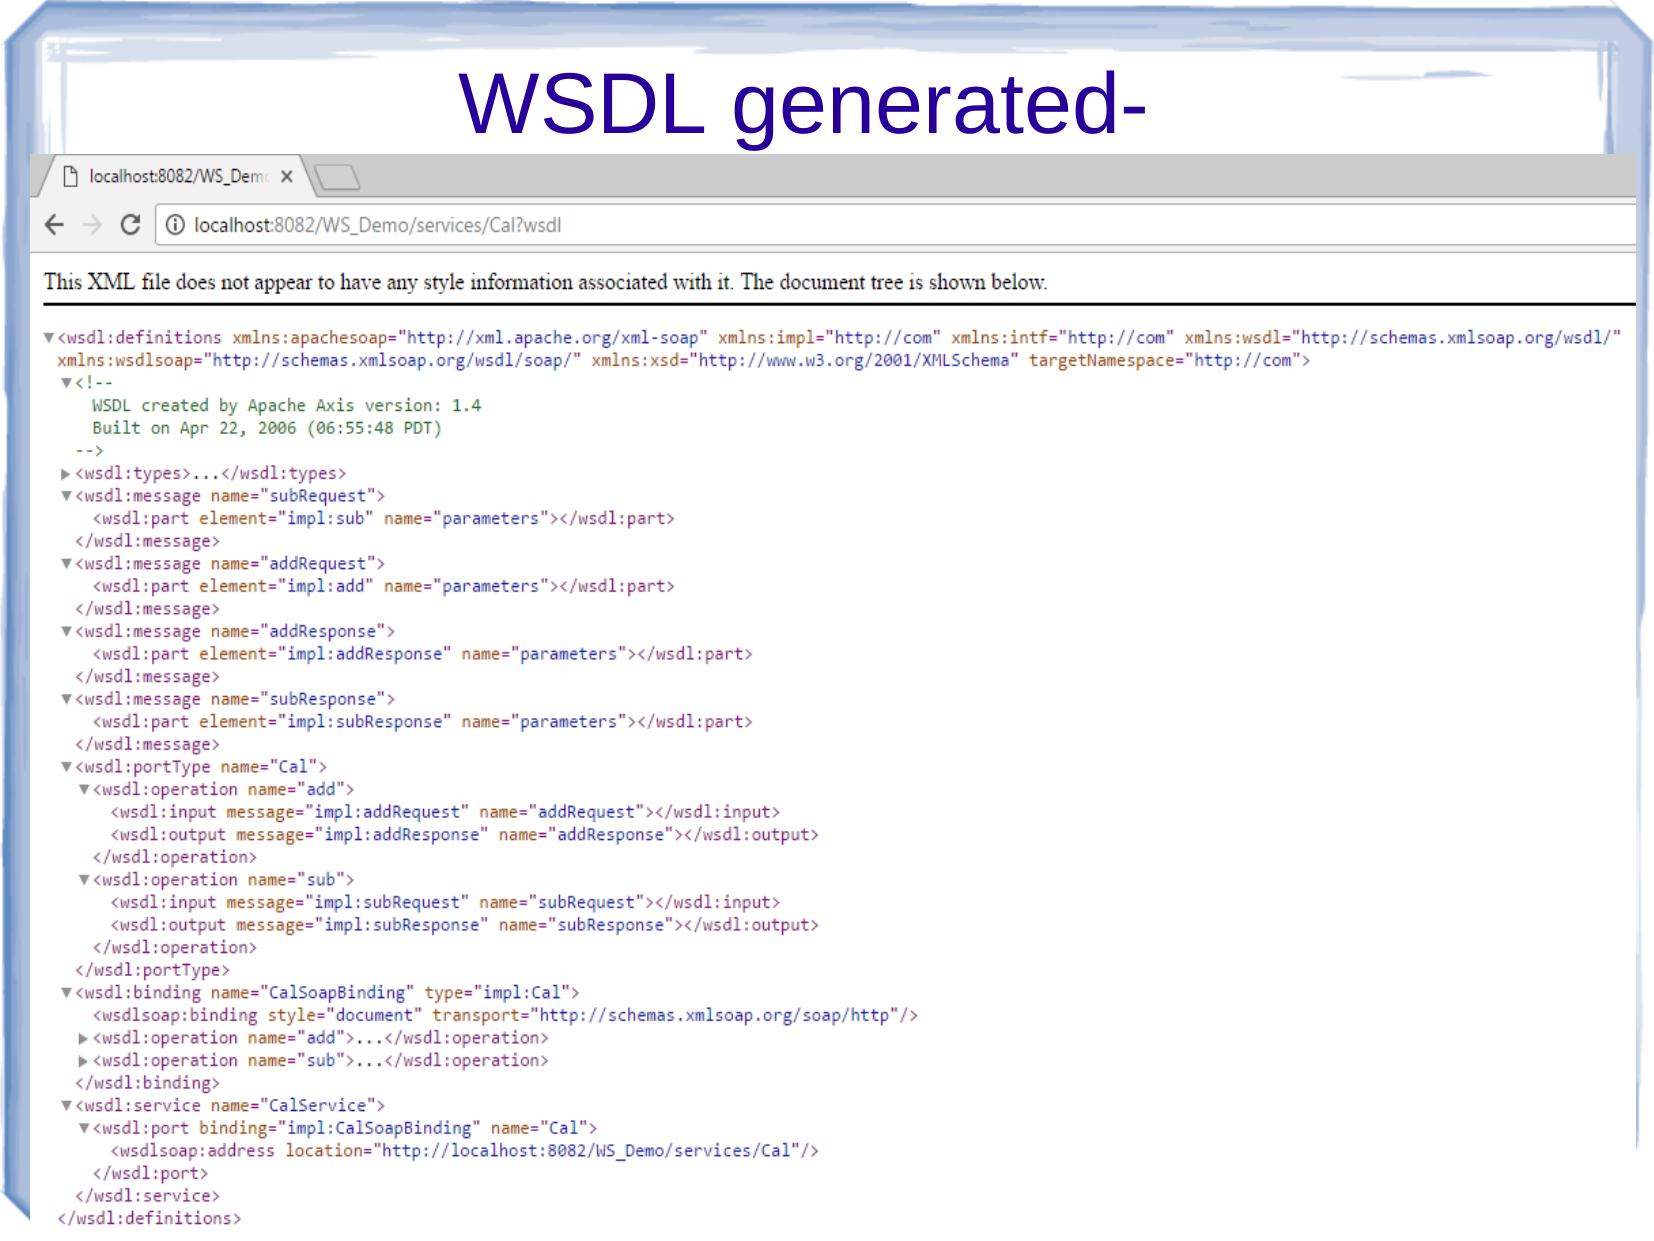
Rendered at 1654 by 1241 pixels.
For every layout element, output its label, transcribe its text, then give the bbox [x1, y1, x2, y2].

title WSDL generated- [60, 0, 1549, 154]
picture [0, 0, 1654, 1241]
